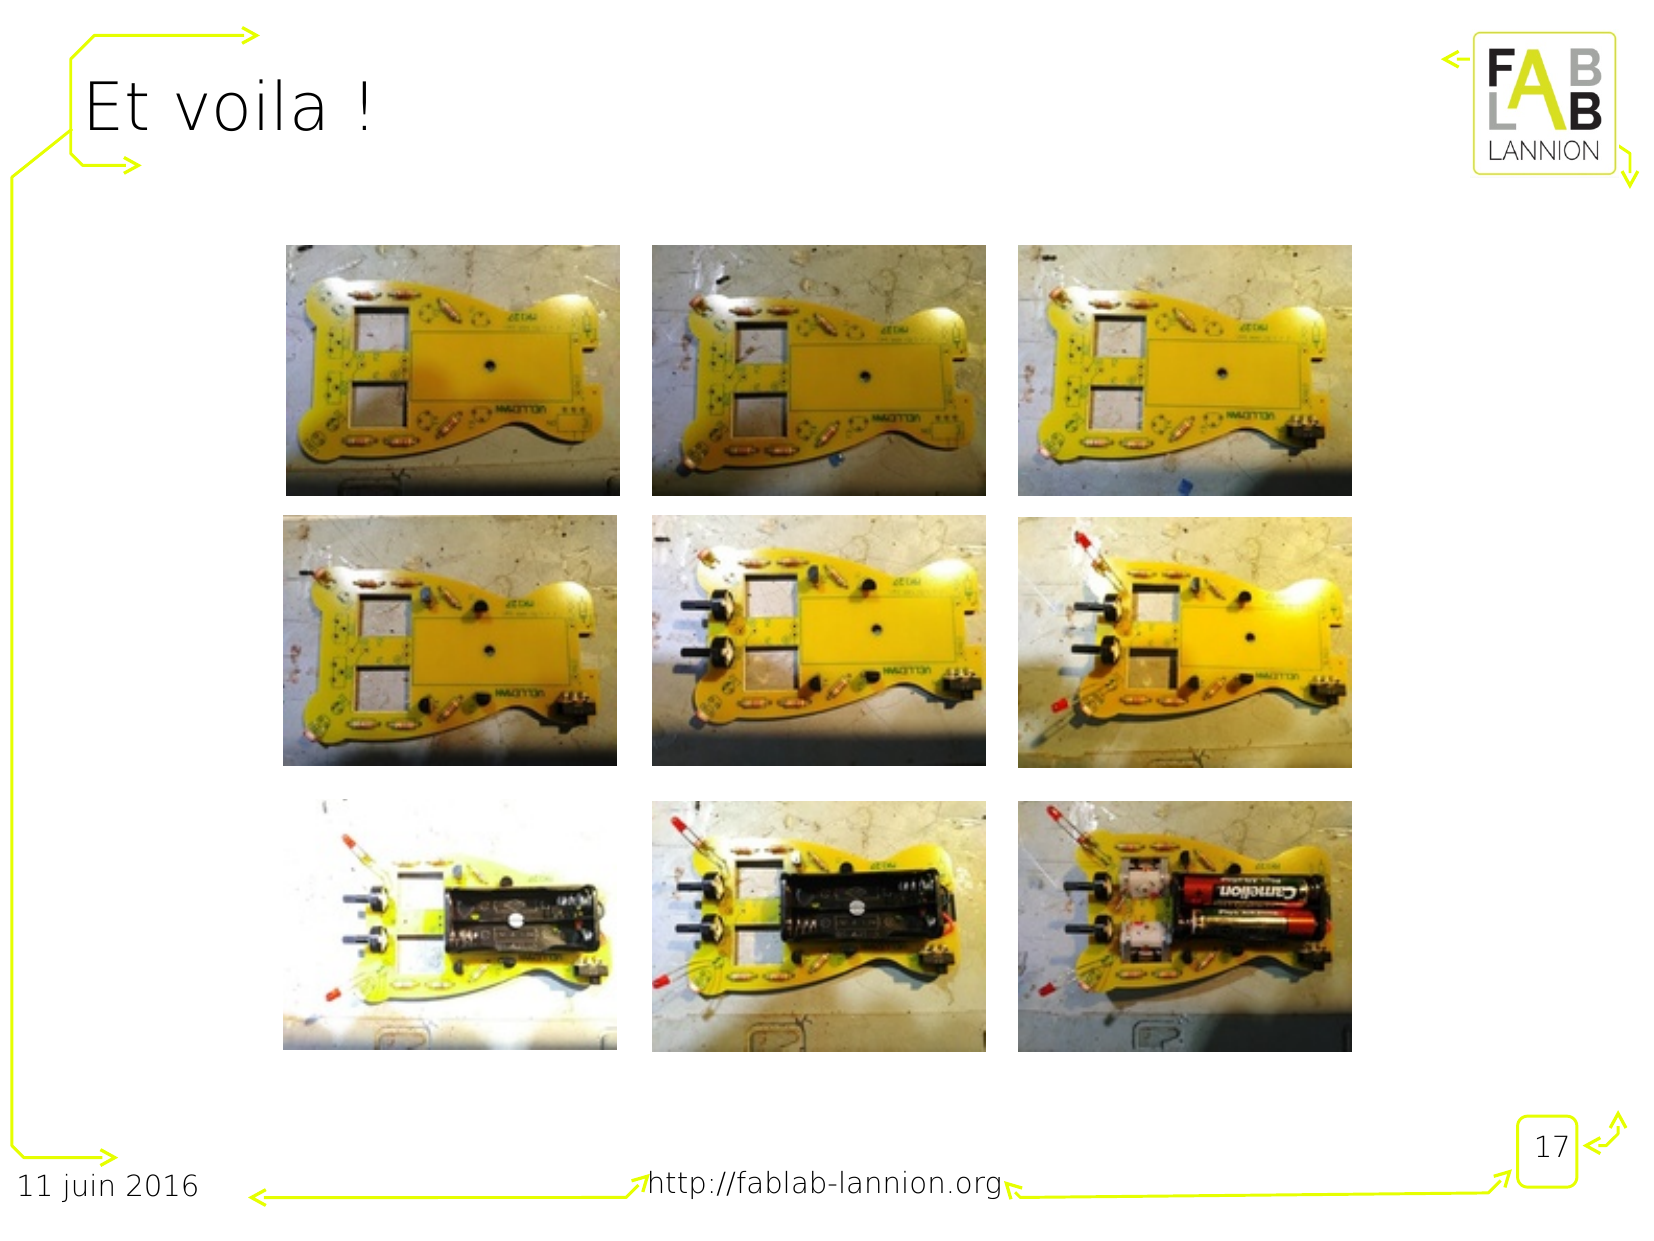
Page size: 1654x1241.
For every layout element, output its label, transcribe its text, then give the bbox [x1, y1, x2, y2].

picture [1018, 517, 1352, 768]
picture [283, 515, 617, 766]
picture [283, 799, 617, 1050]
picture [652, 801, 986, 1052]
picture [286, 245, 620, 496]
title Et voila ! [82, 49, 1441, 166]
picture [1018, 801, 1352, 1052]
picture [652, 245, 986, 496]
picture [652, 515, 986, 766]
picture [1470, 29, 1619, 178]
picture [1018, 245, 1352, 496]
